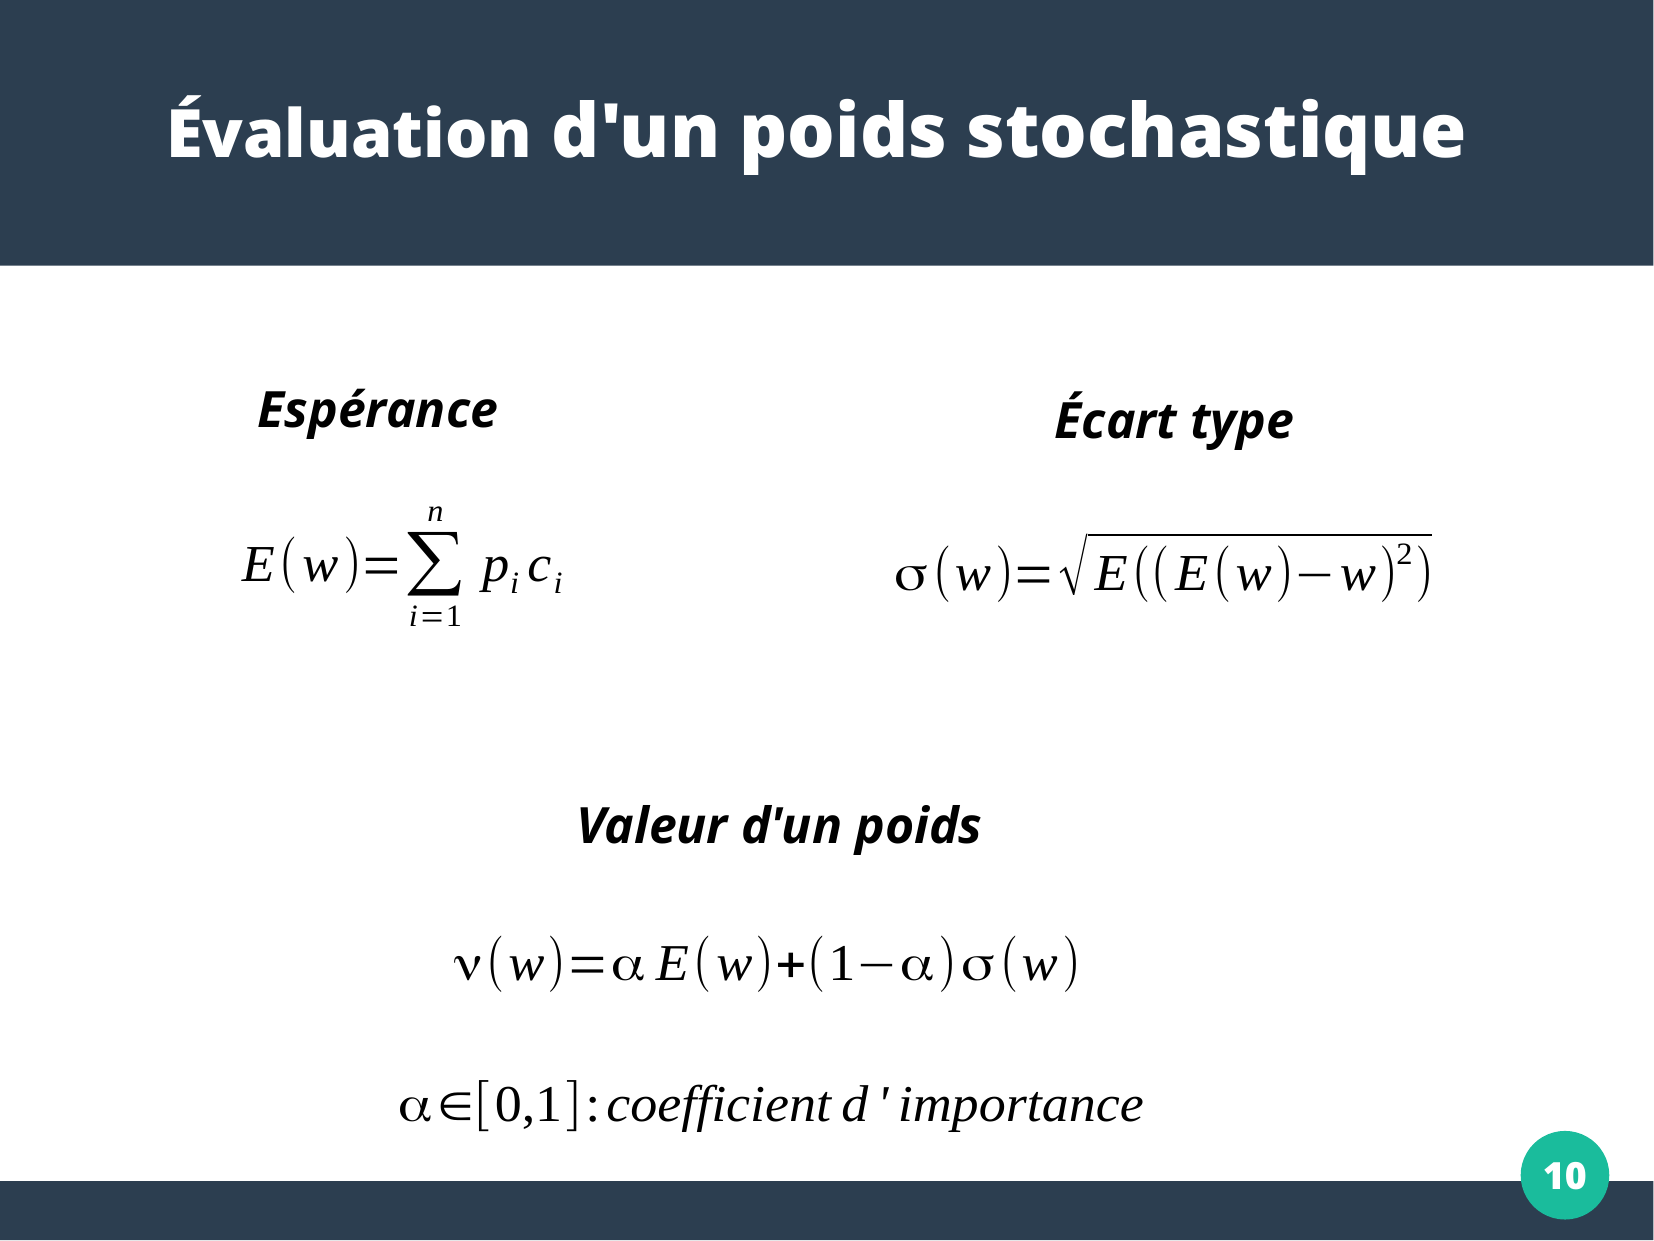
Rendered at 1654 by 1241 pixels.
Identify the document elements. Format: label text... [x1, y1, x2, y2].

text_box Espérance [82, 366, 674, 493]
title Évaluation d'un poids stochastique [59, 49, 1595, 207]
chart [392, 1075, 1152, 1134]
chart [232, 493, 569, 634]
text_box Écart type [879, 377, 1470, 505]
text_box Valeur d'un poids [484, 783, 1075, 910]
chart [445, 933, 1087, 996]
chart [887, 531, 1440, 606]
